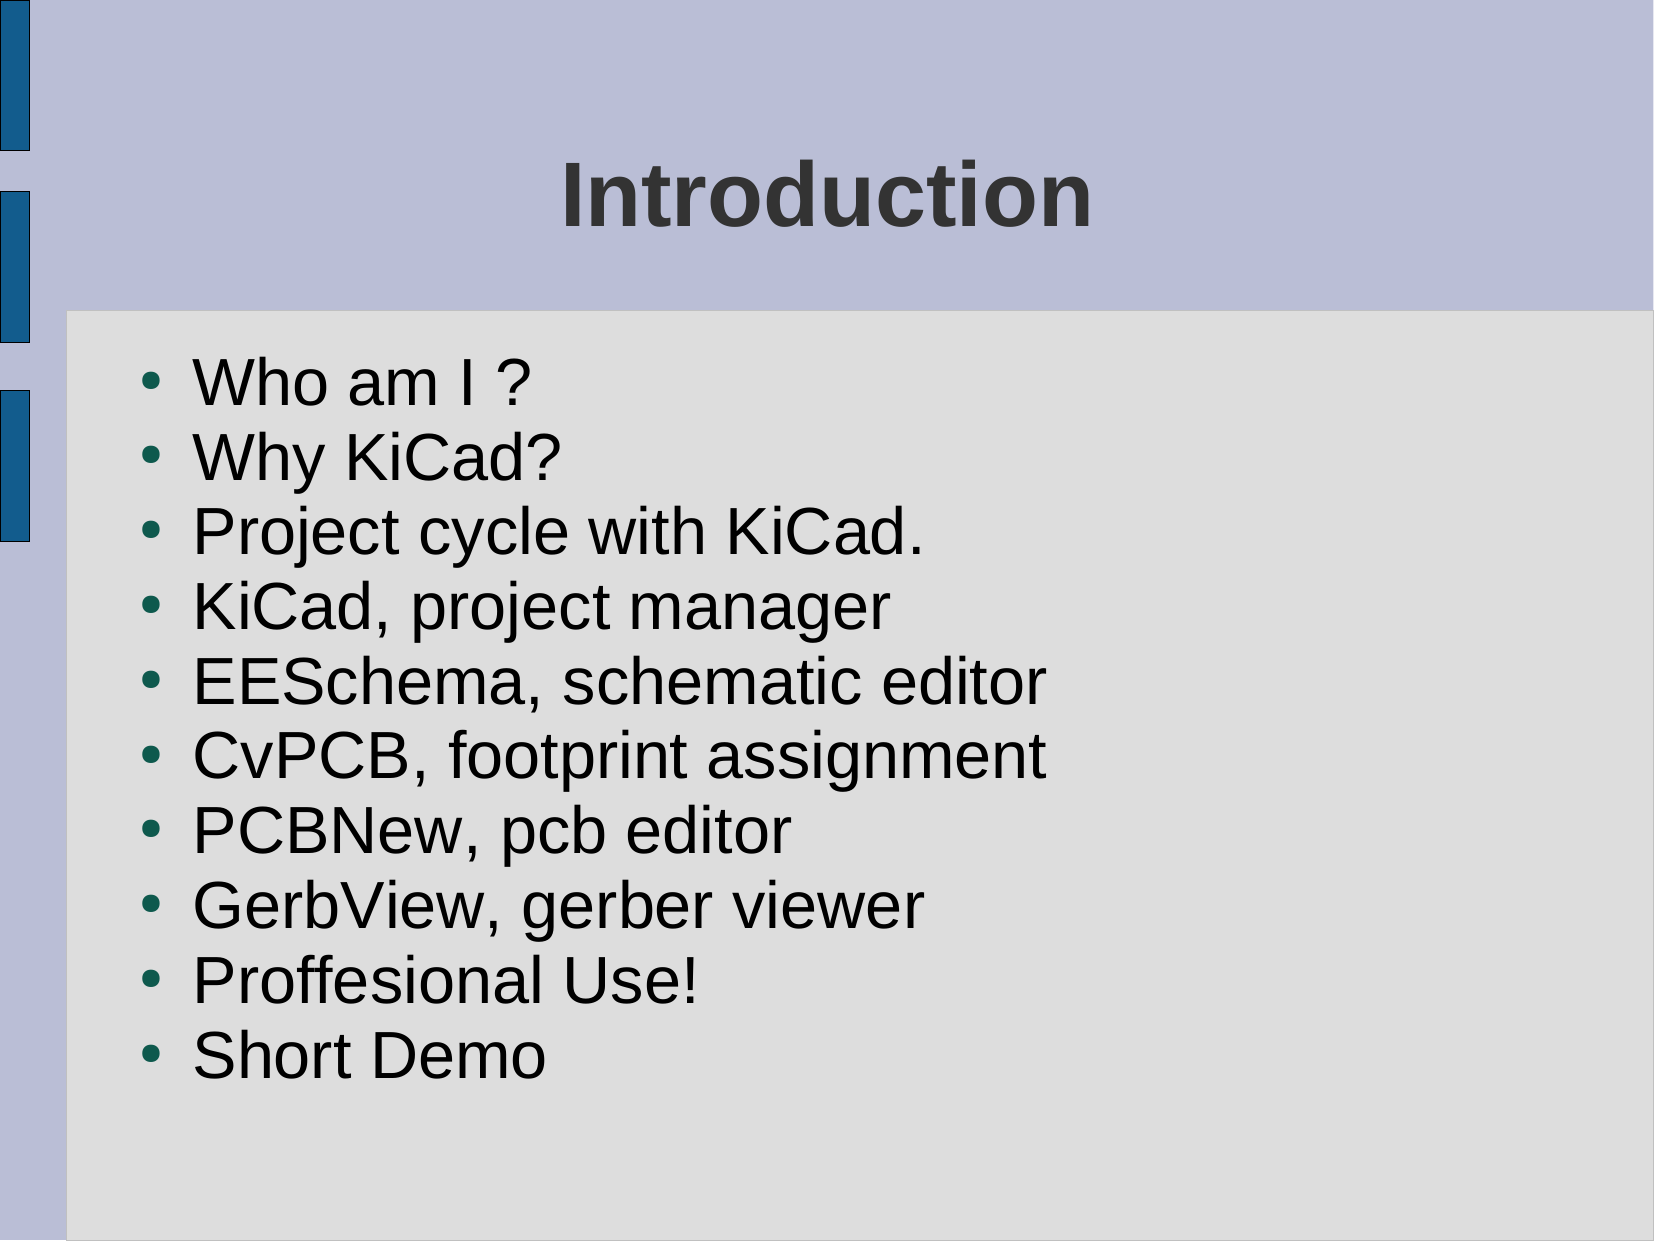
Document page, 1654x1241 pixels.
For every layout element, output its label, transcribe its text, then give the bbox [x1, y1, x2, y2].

list Who am I ? Why KiCad? Project cycle with KiCad. KiCad, project manager EESchema, schematic editor CvPCB, footprint assignment PCBNew, pcb editor GerbView, gerber viewer Proffesional Use! Short Demo [121, 344, 1534, 1112]
title Introduction [121, 98, 1534, 291]
